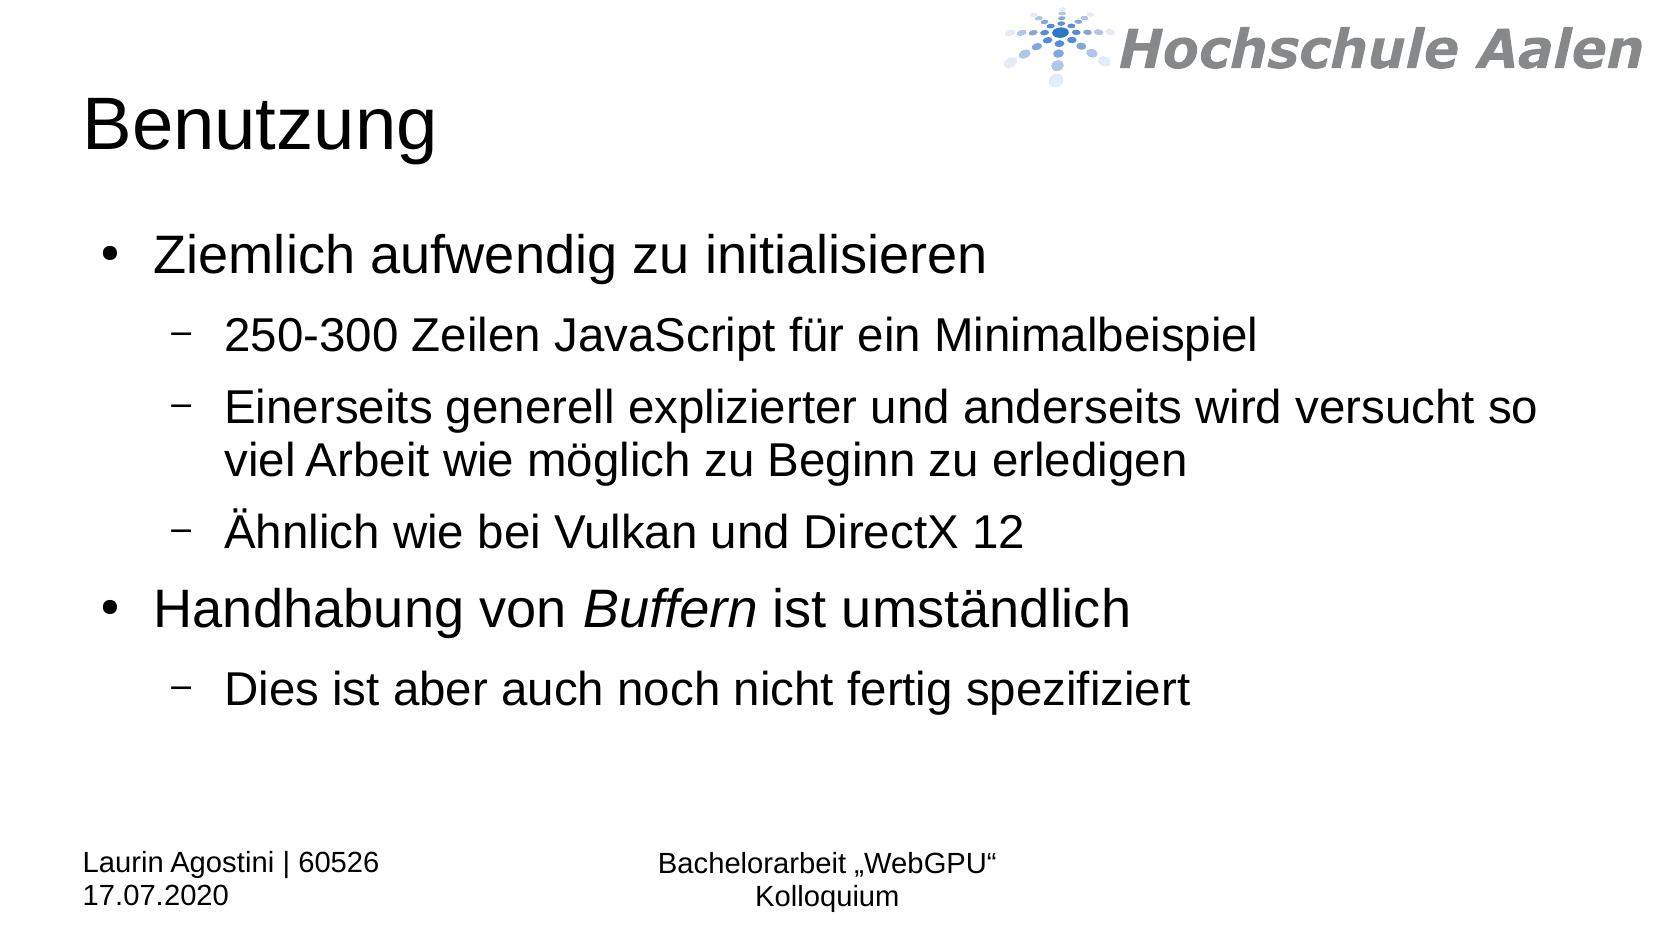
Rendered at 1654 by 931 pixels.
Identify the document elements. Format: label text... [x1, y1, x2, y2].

title Benutzung [82, 47, 1235, 201]
list Ziemlich aufwendig zu initialisieren 250-300 Zeilen JavaScript für ein Minimalbeispiel Einerseits generell explizierter und anderseits wird versucht so viel Arbeit wie möglich zu Beginn zu erledigen Ähnlich wie bei Vulkan und DirectX 12 Handhabung von Buffern ist umständlich Dies ist aber auch noch nicht fertig spezifiziert [82, 224, 1571, 764]
